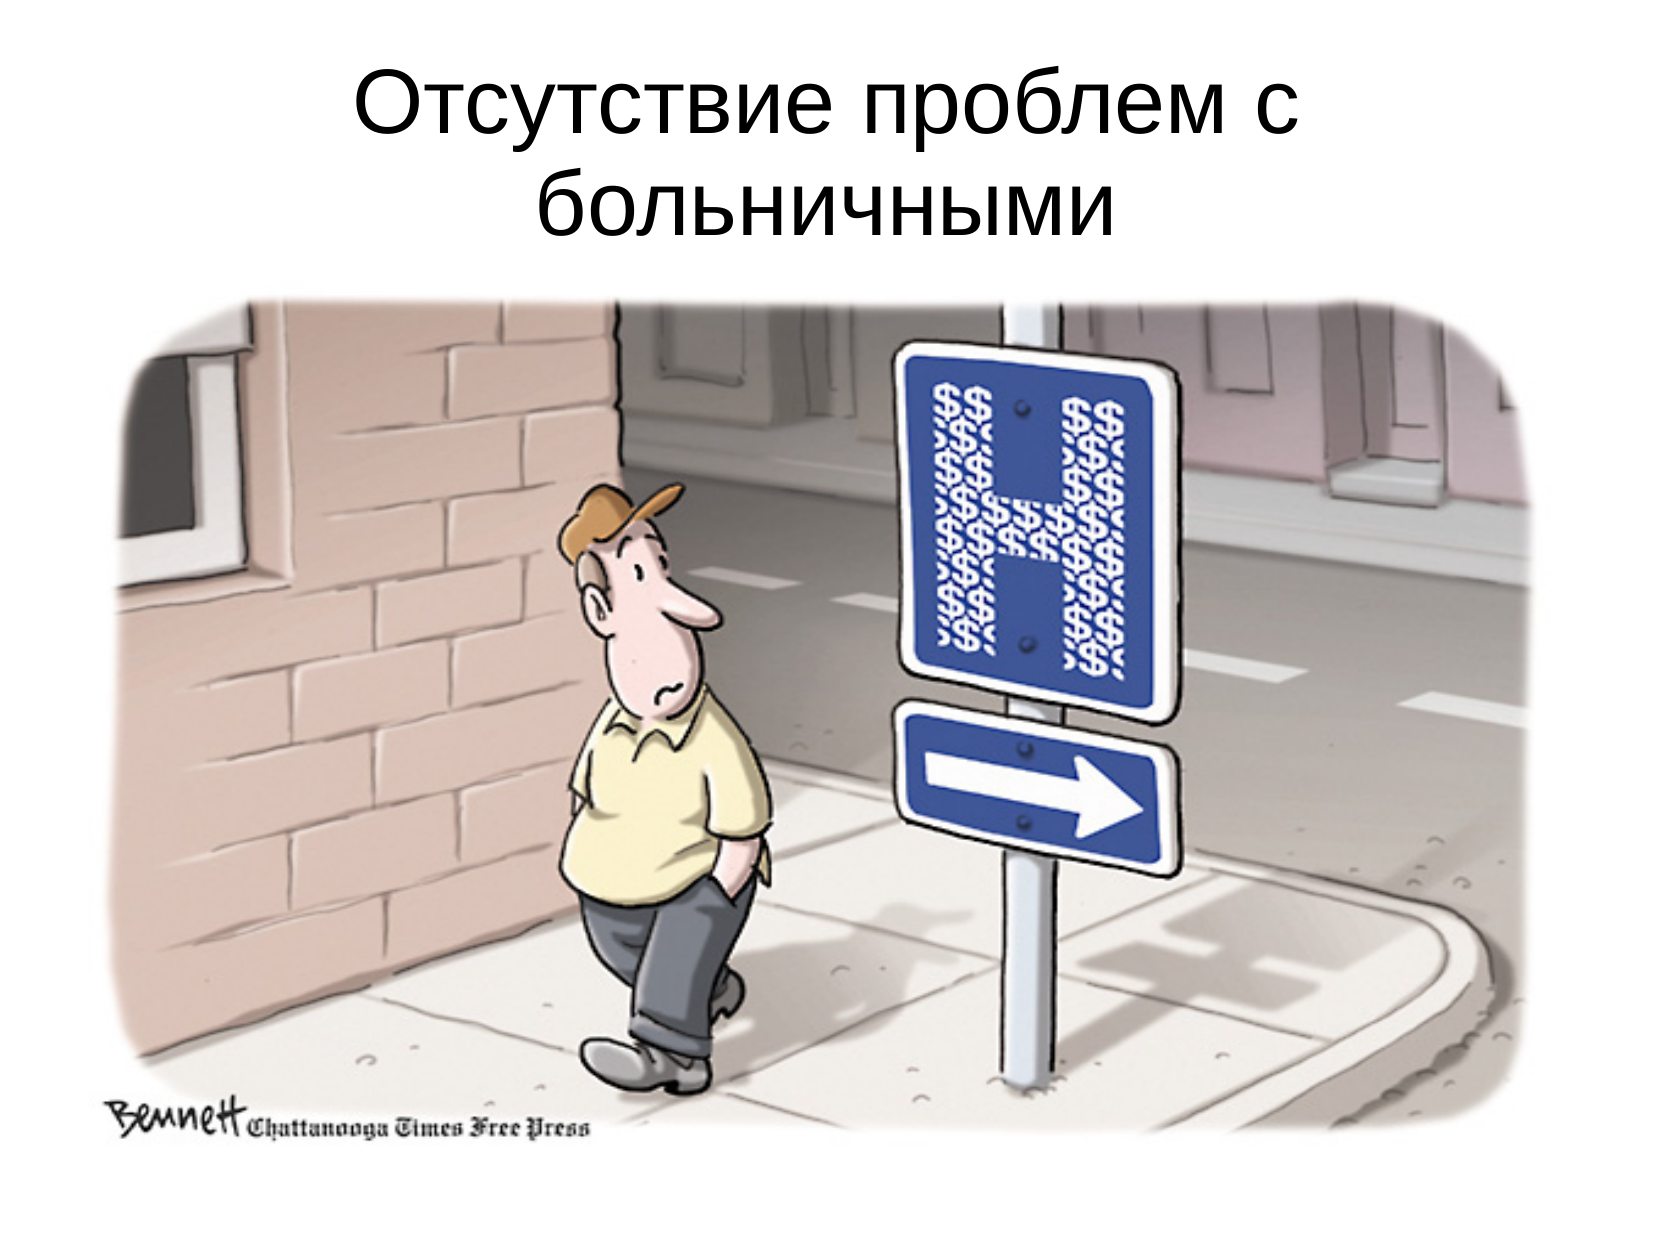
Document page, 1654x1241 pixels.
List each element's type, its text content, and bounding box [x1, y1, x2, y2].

title Отсутствие проблем с больничными [82, 50, 1571, 256]
picture [88, 279, 1554, 1152]
